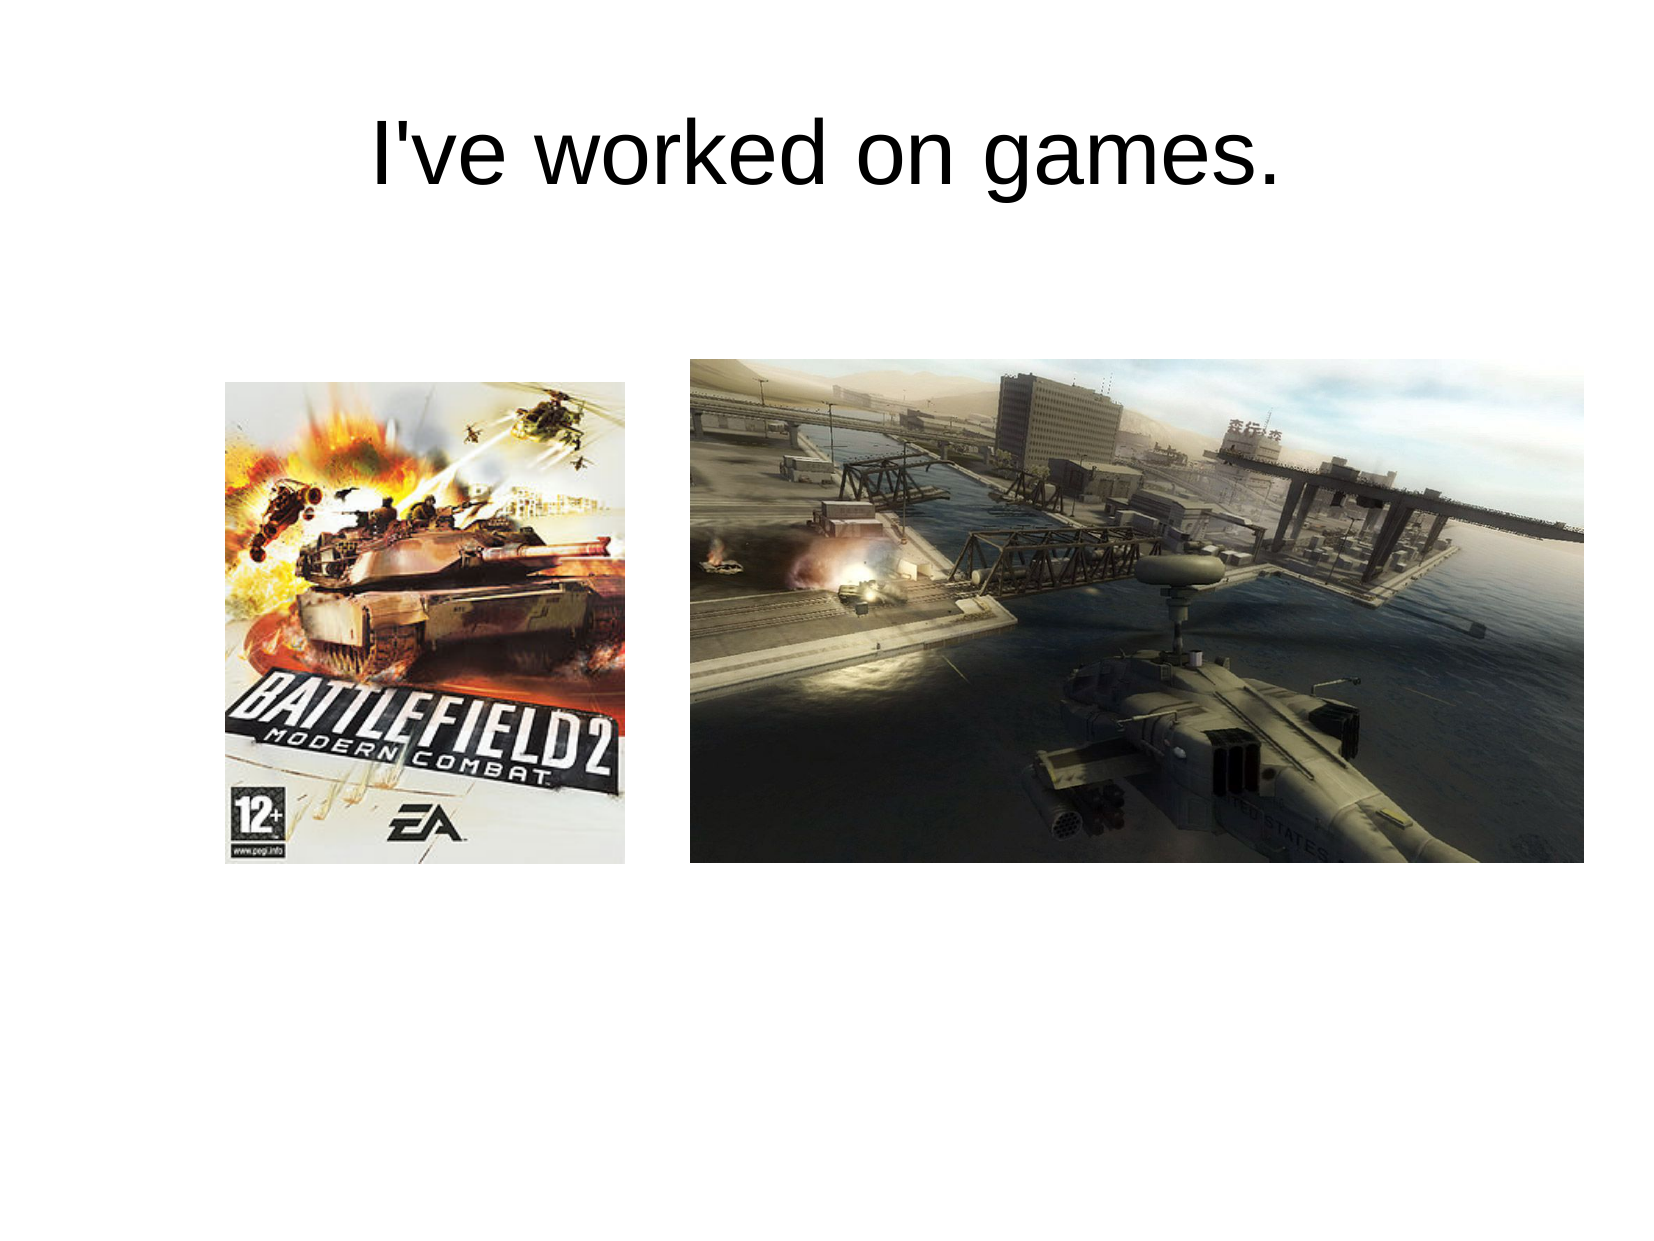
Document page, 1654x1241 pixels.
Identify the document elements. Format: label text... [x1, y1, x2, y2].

picture [225, 382, 625, 864]
title I've worked on games. [82, 49, 1571, 257]
picture [690, 359, 1584, 863]
